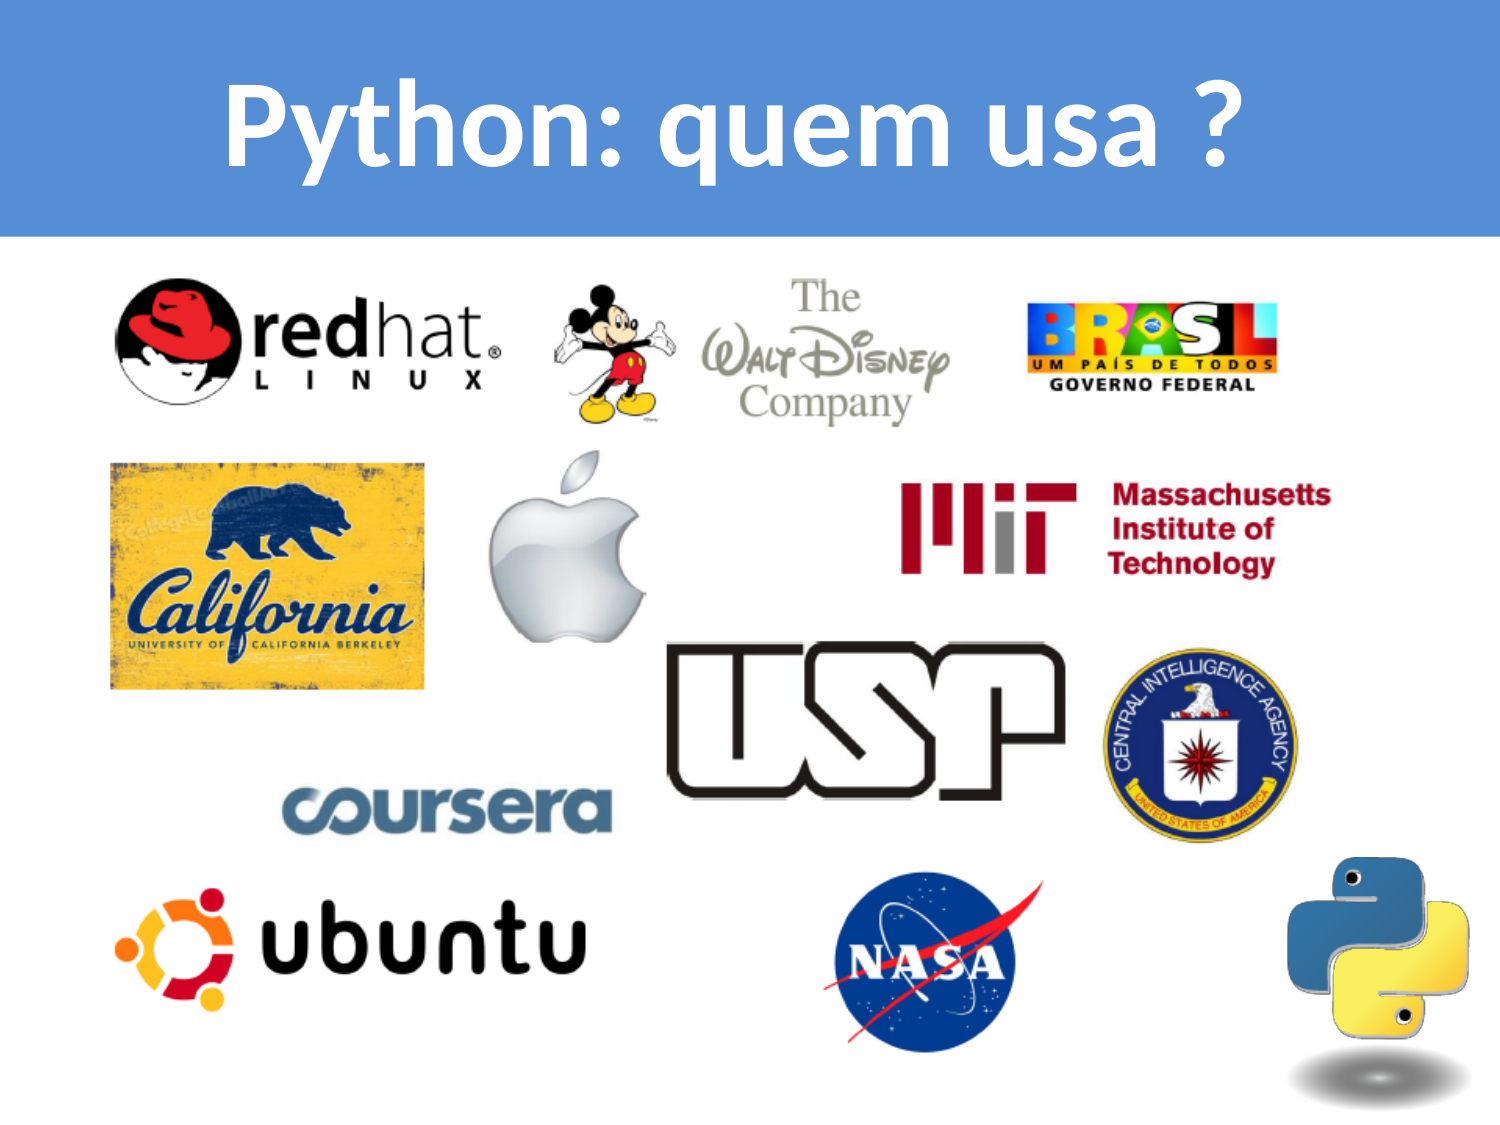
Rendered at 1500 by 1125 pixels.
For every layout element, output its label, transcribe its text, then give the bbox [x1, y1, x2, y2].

picture [76, 261, 1500, 1114]
text_box Python: quem usa ? [0, 0, 1500, 237]
